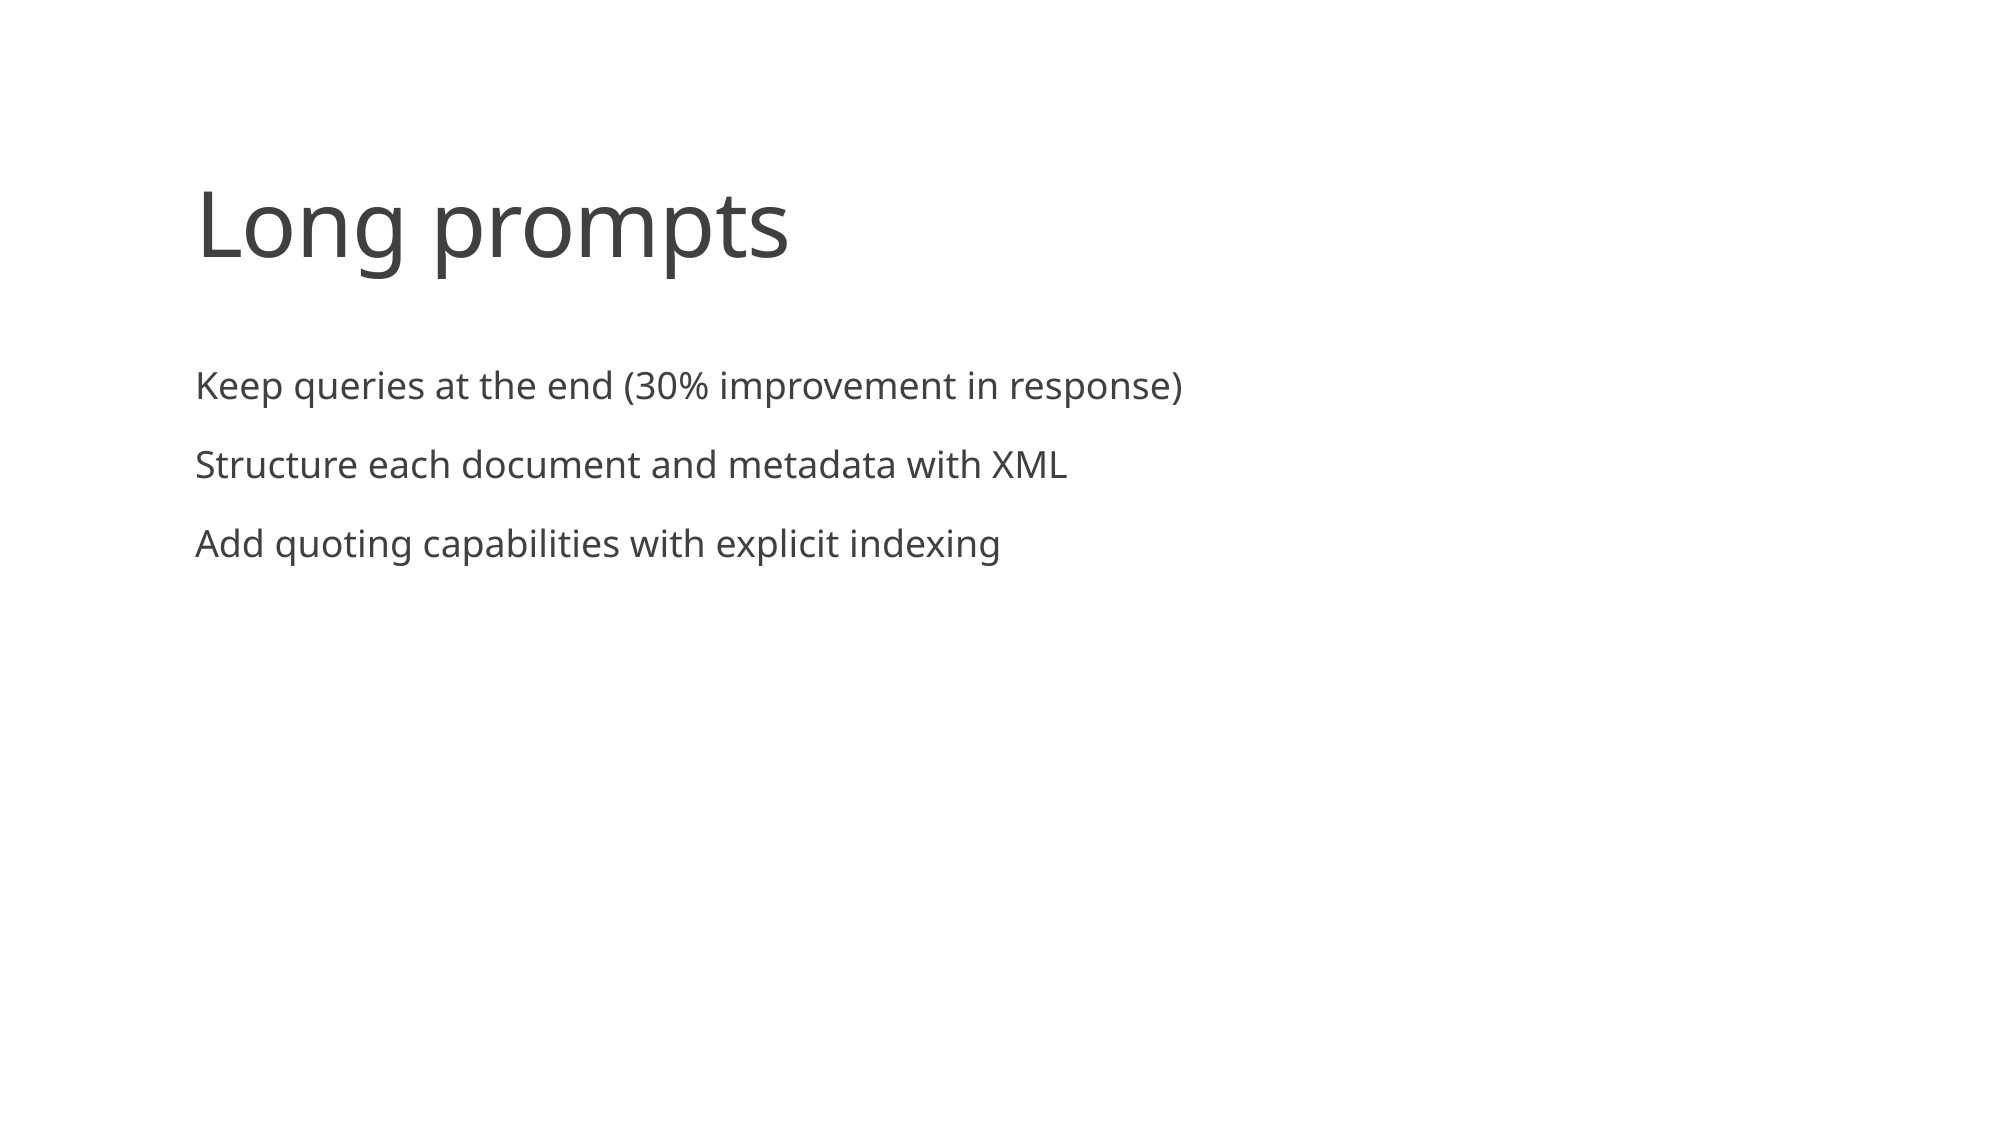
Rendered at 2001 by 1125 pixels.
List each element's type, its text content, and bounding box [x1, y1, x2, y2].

title Long prompts [180, 47, 1831, 286]
list Keep queries at the end (30% improvement in response) Structure each document and metadata with XML Add quoting capabilities with explicit indexing [180, 345, 1831, 963]
